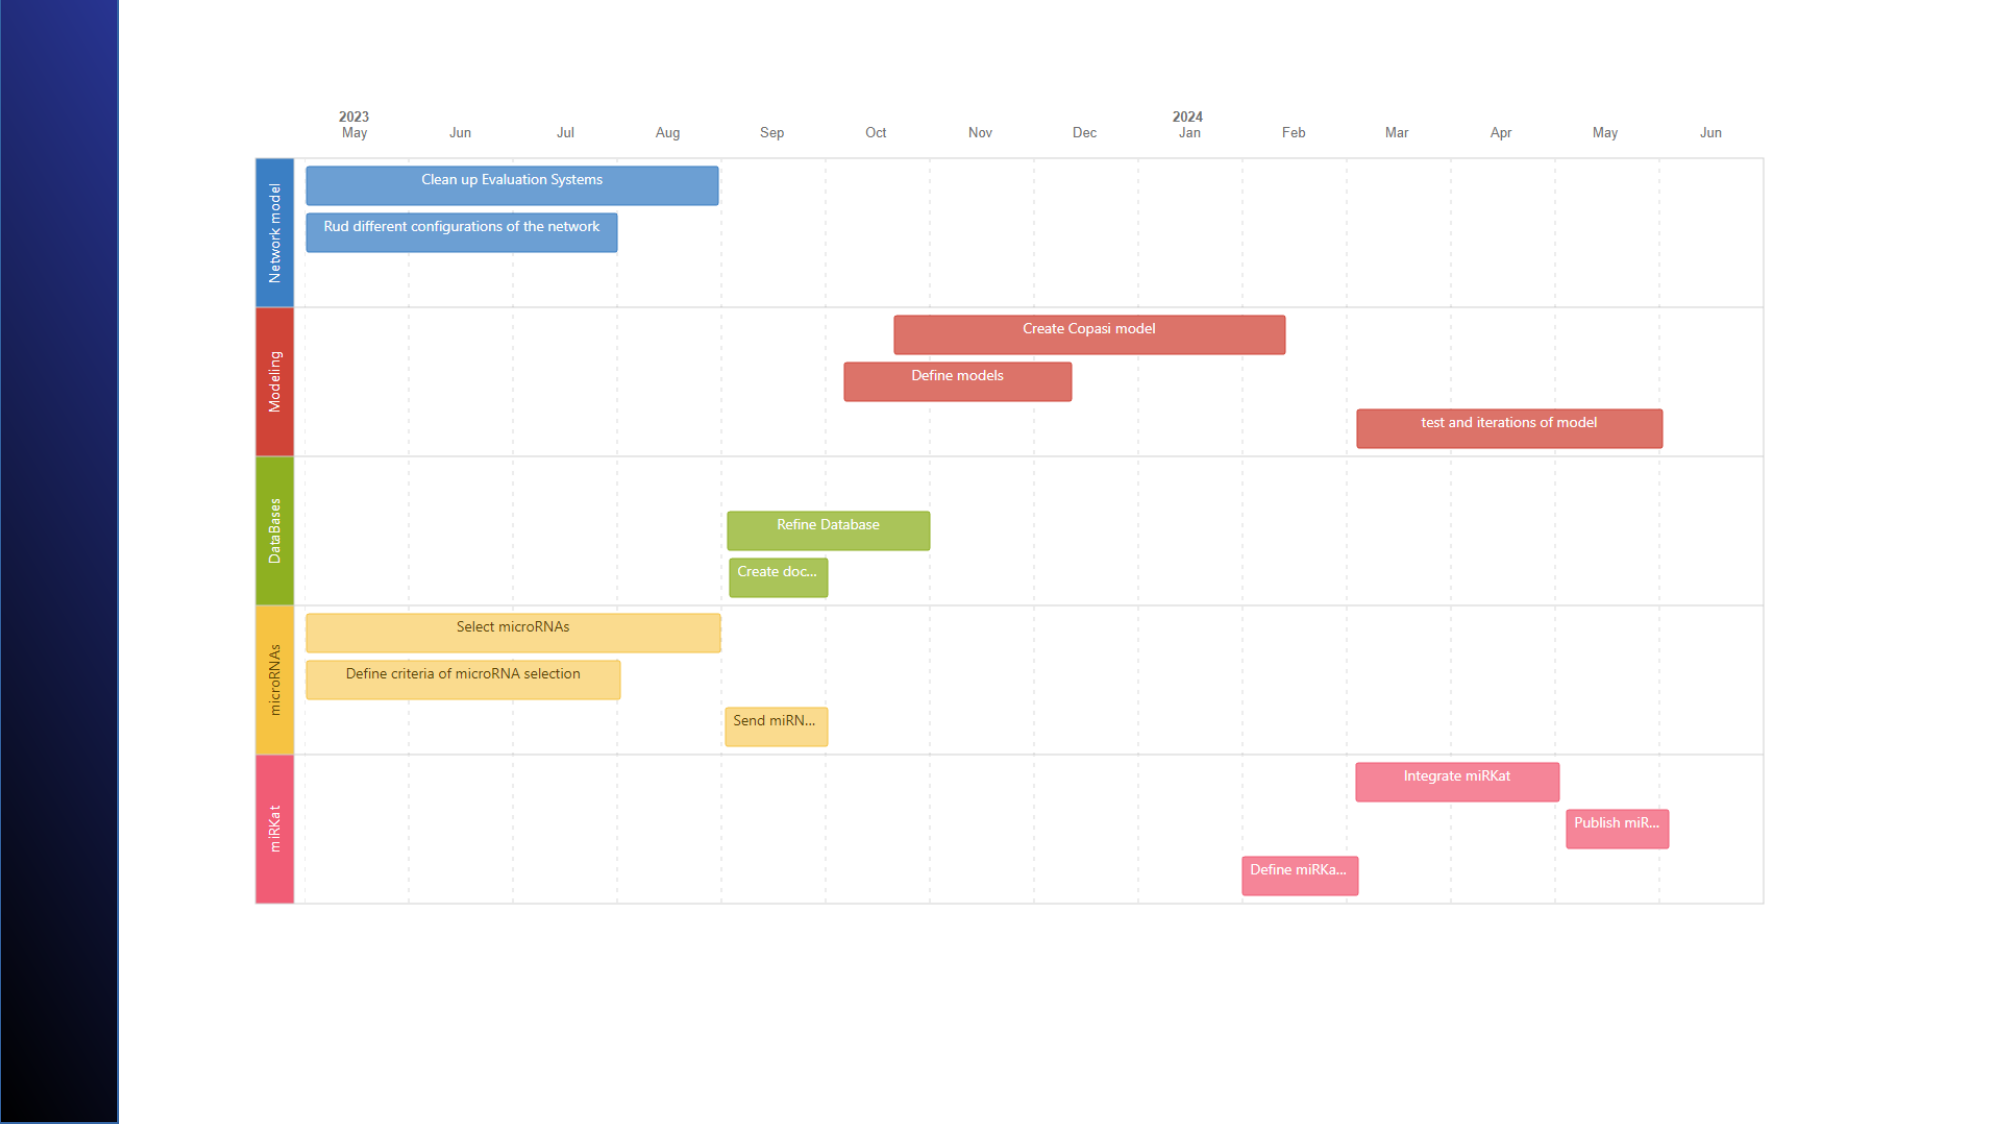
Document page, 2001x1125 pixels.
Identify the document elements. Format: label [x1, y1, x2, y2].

picture [236, 88, 1802, 945]
text_box [0, 0, 118, 1123]
